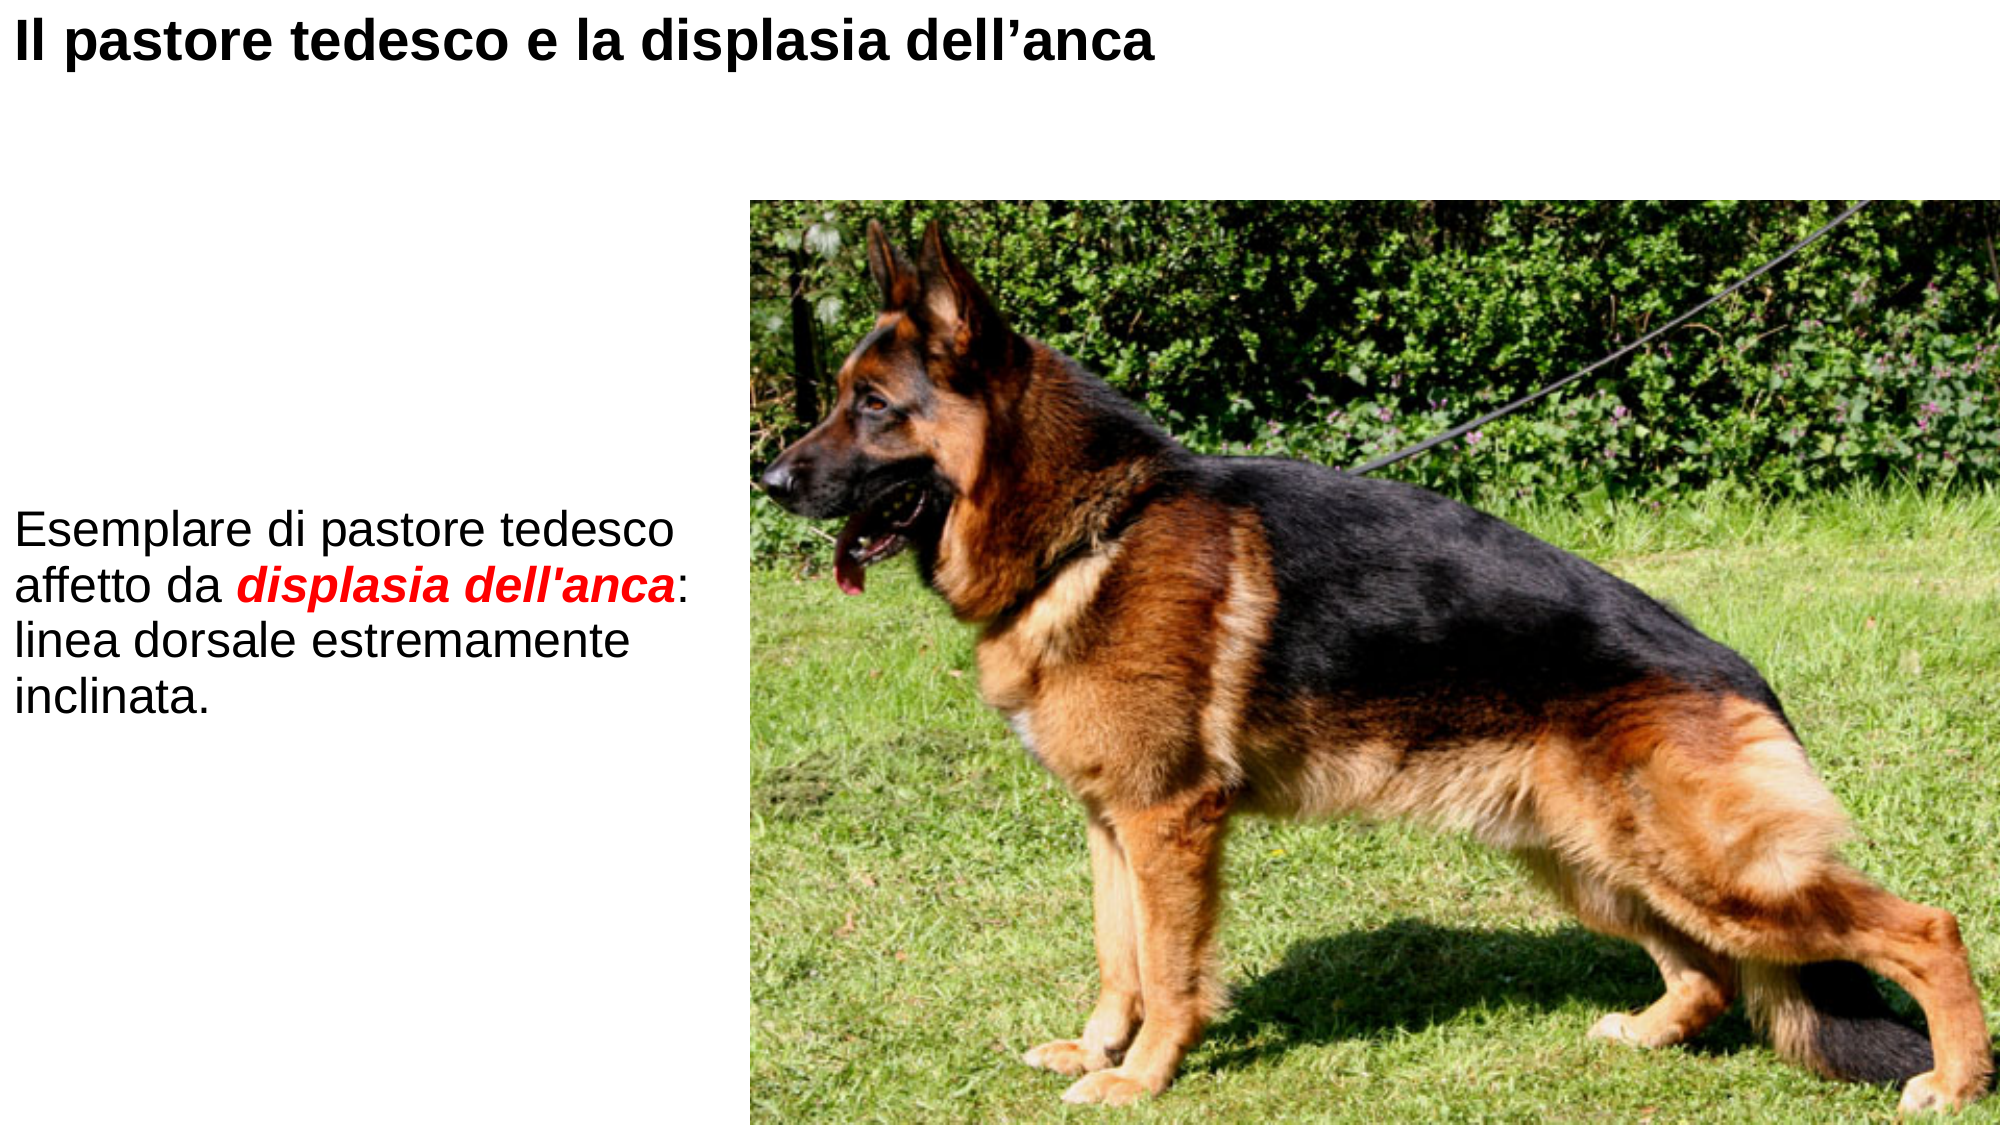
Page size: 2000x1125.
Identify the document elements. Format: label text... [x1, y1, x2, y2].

text_box Esemplare di pastore tedesco affetto da displasia dell'anca: linea dorsale estremamente inclinata. [0, 493, 751, 732]
text_box Il pastore tedesco e la displasia dell’anca [0, 0, 2000, 80]
picture [750, 200, 2000, 1125]
